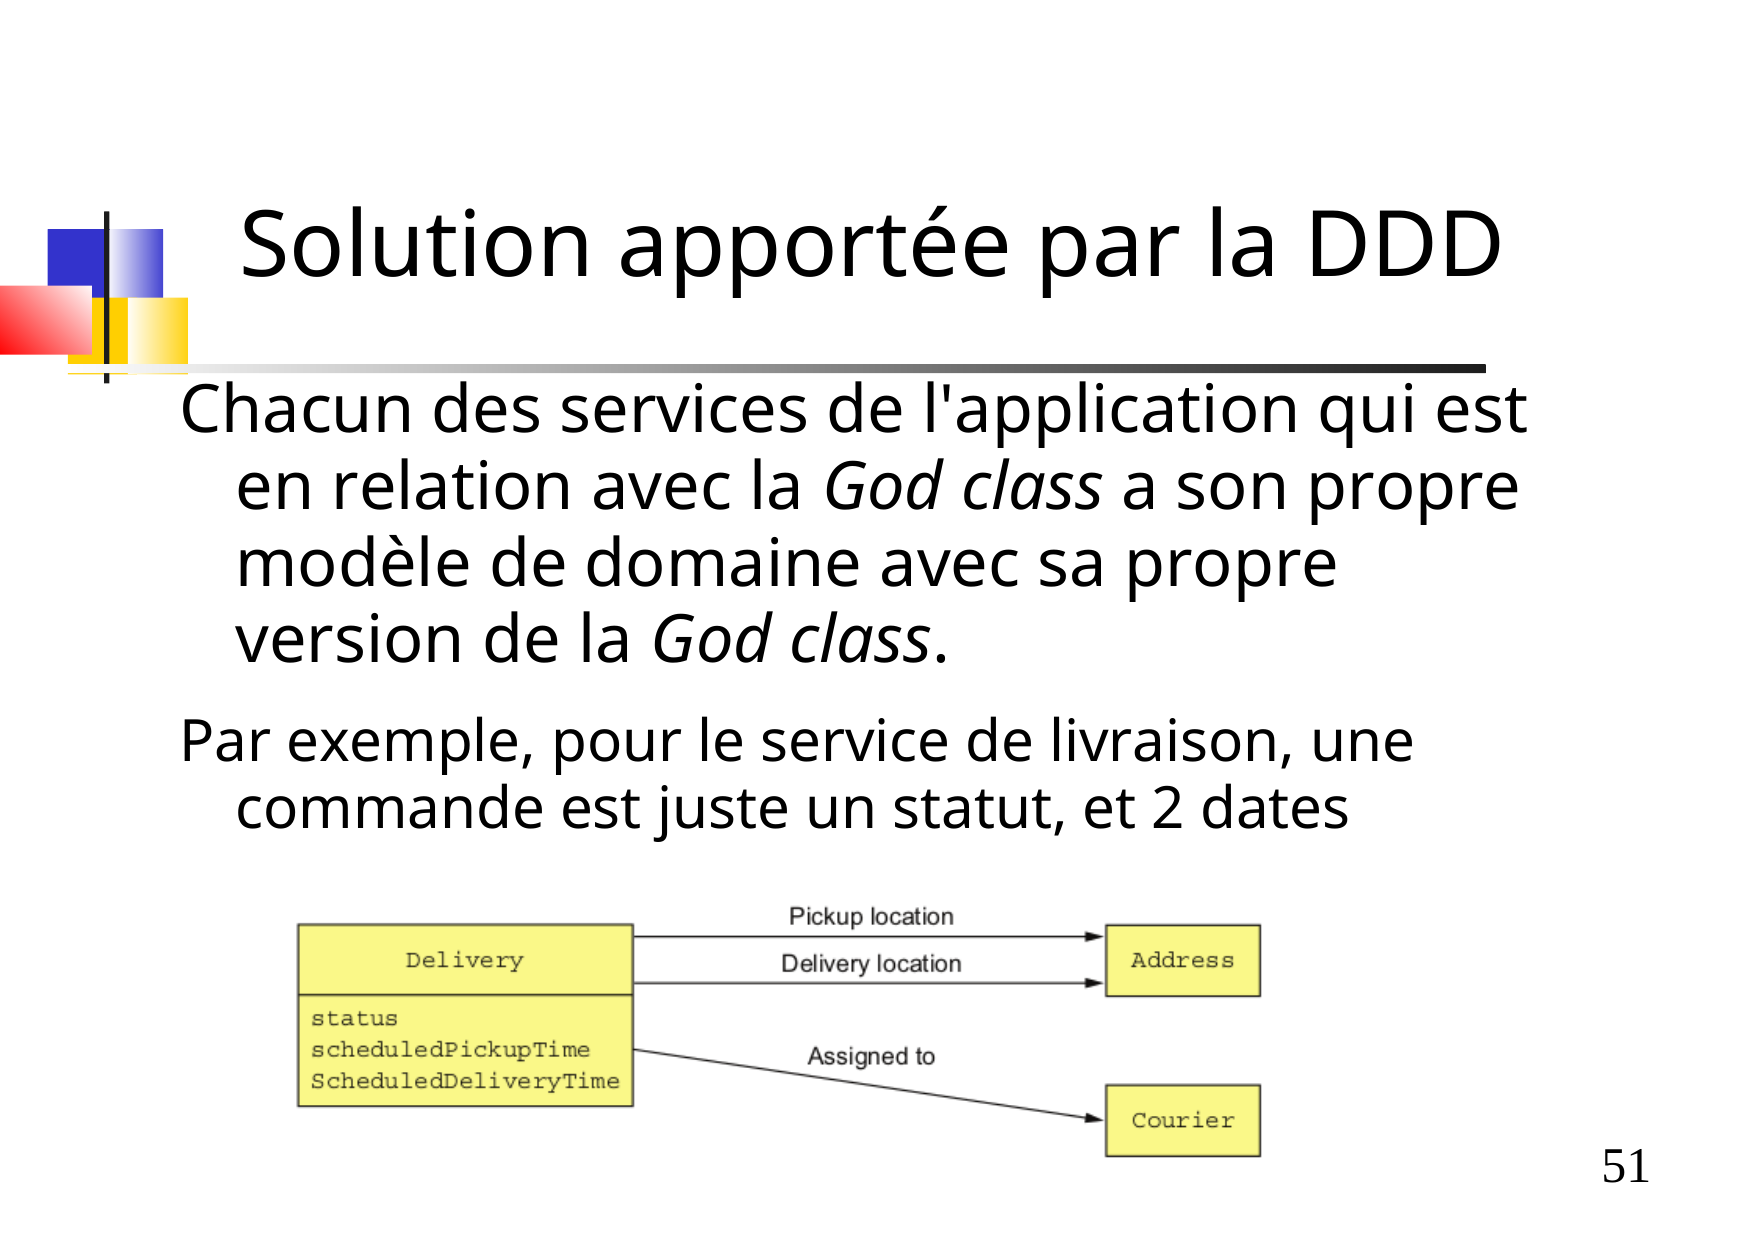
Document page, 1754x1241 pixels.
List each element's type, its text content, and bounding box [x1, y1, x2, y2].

picture [278, 892, 1288, 1170]
list Chacun des services de l'application qui est en relation avec la God class a son propre modèle de domaine avec sa propre version de la God class. Par exemple, pour le service de livraison, une commande est juste un statut, et 2 dates [179, 371, 1567, 1091]
title Solution apportée par la DDD [179, 139, 1567, 351]
